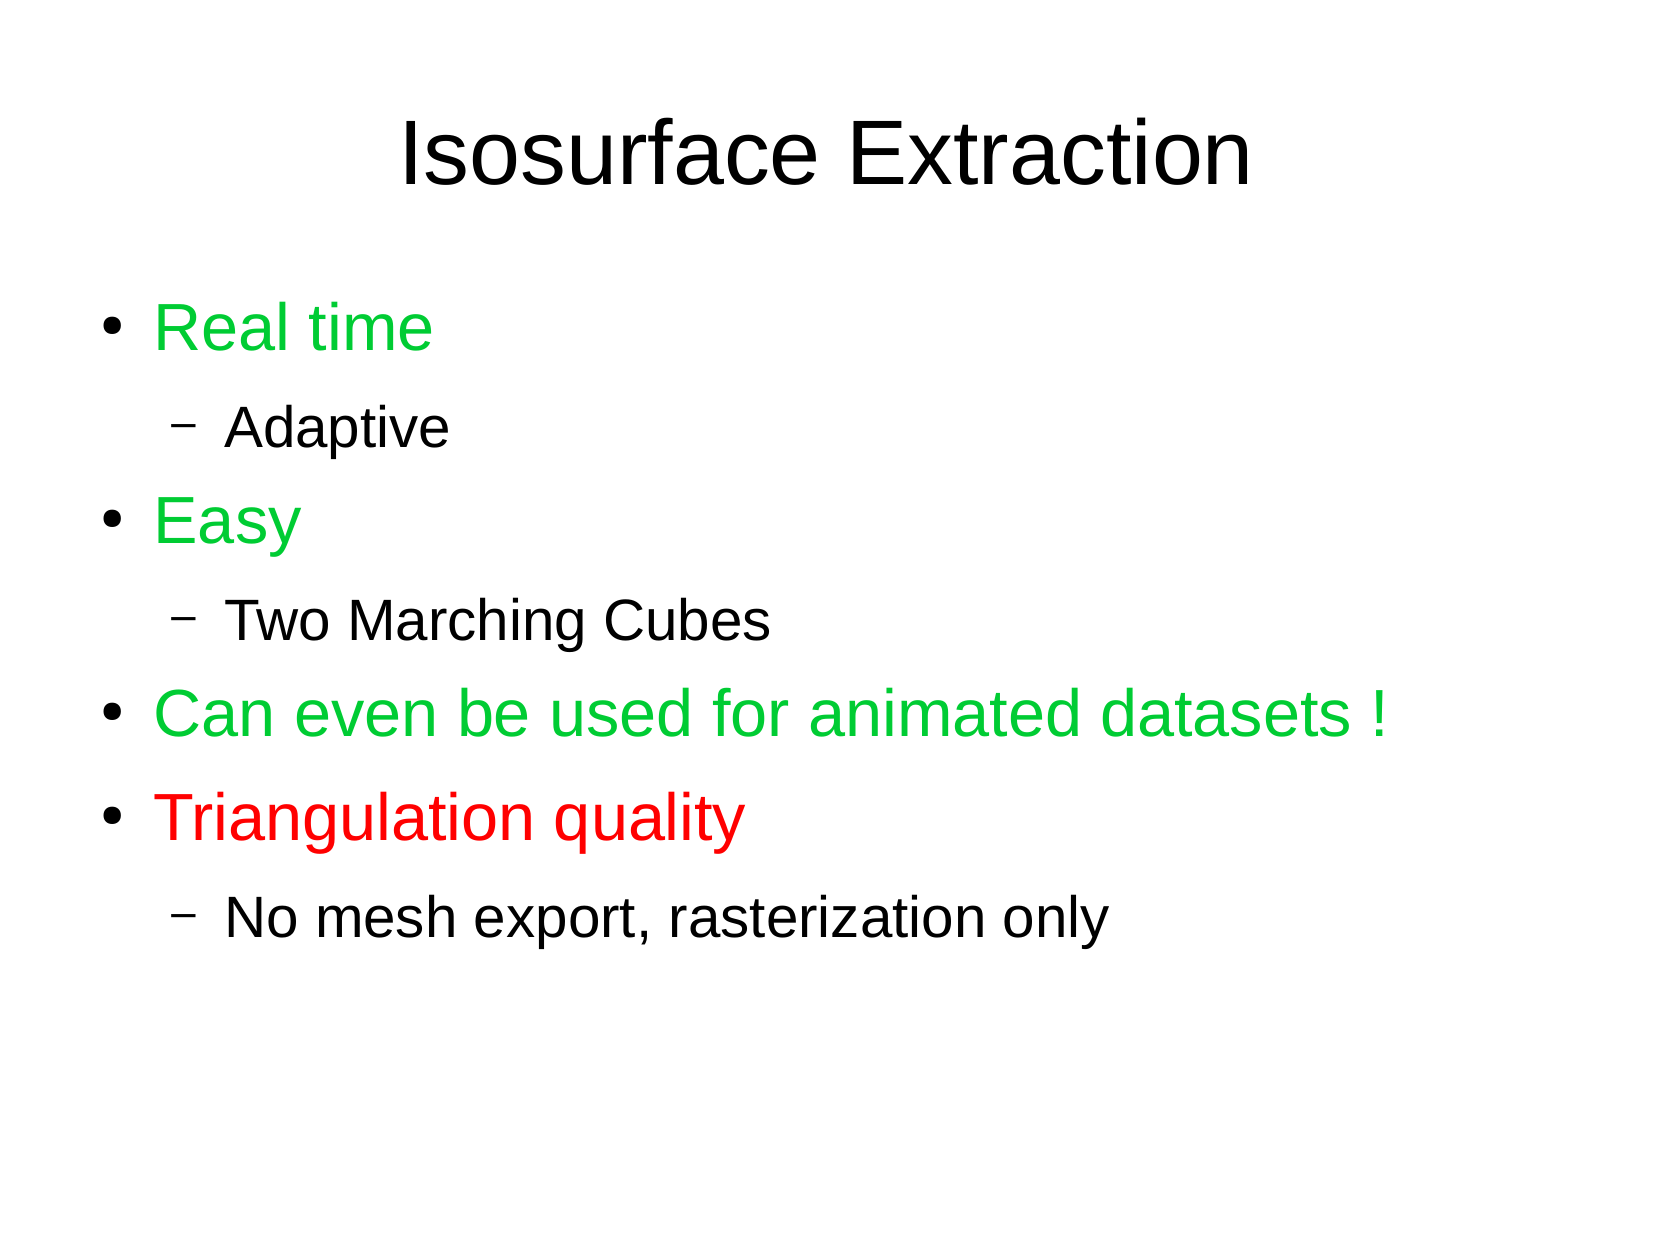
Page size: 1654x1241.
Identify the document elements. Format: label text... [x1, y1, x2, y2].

title Isosurface Extraction [82, 49, 1571, 257]
list Real time Adaptive Easy Two Marching Cubes Can even be used for animated datasets ! Triangulation quality No mesh export, rasterization only [82, 290, 1571, 1010]
